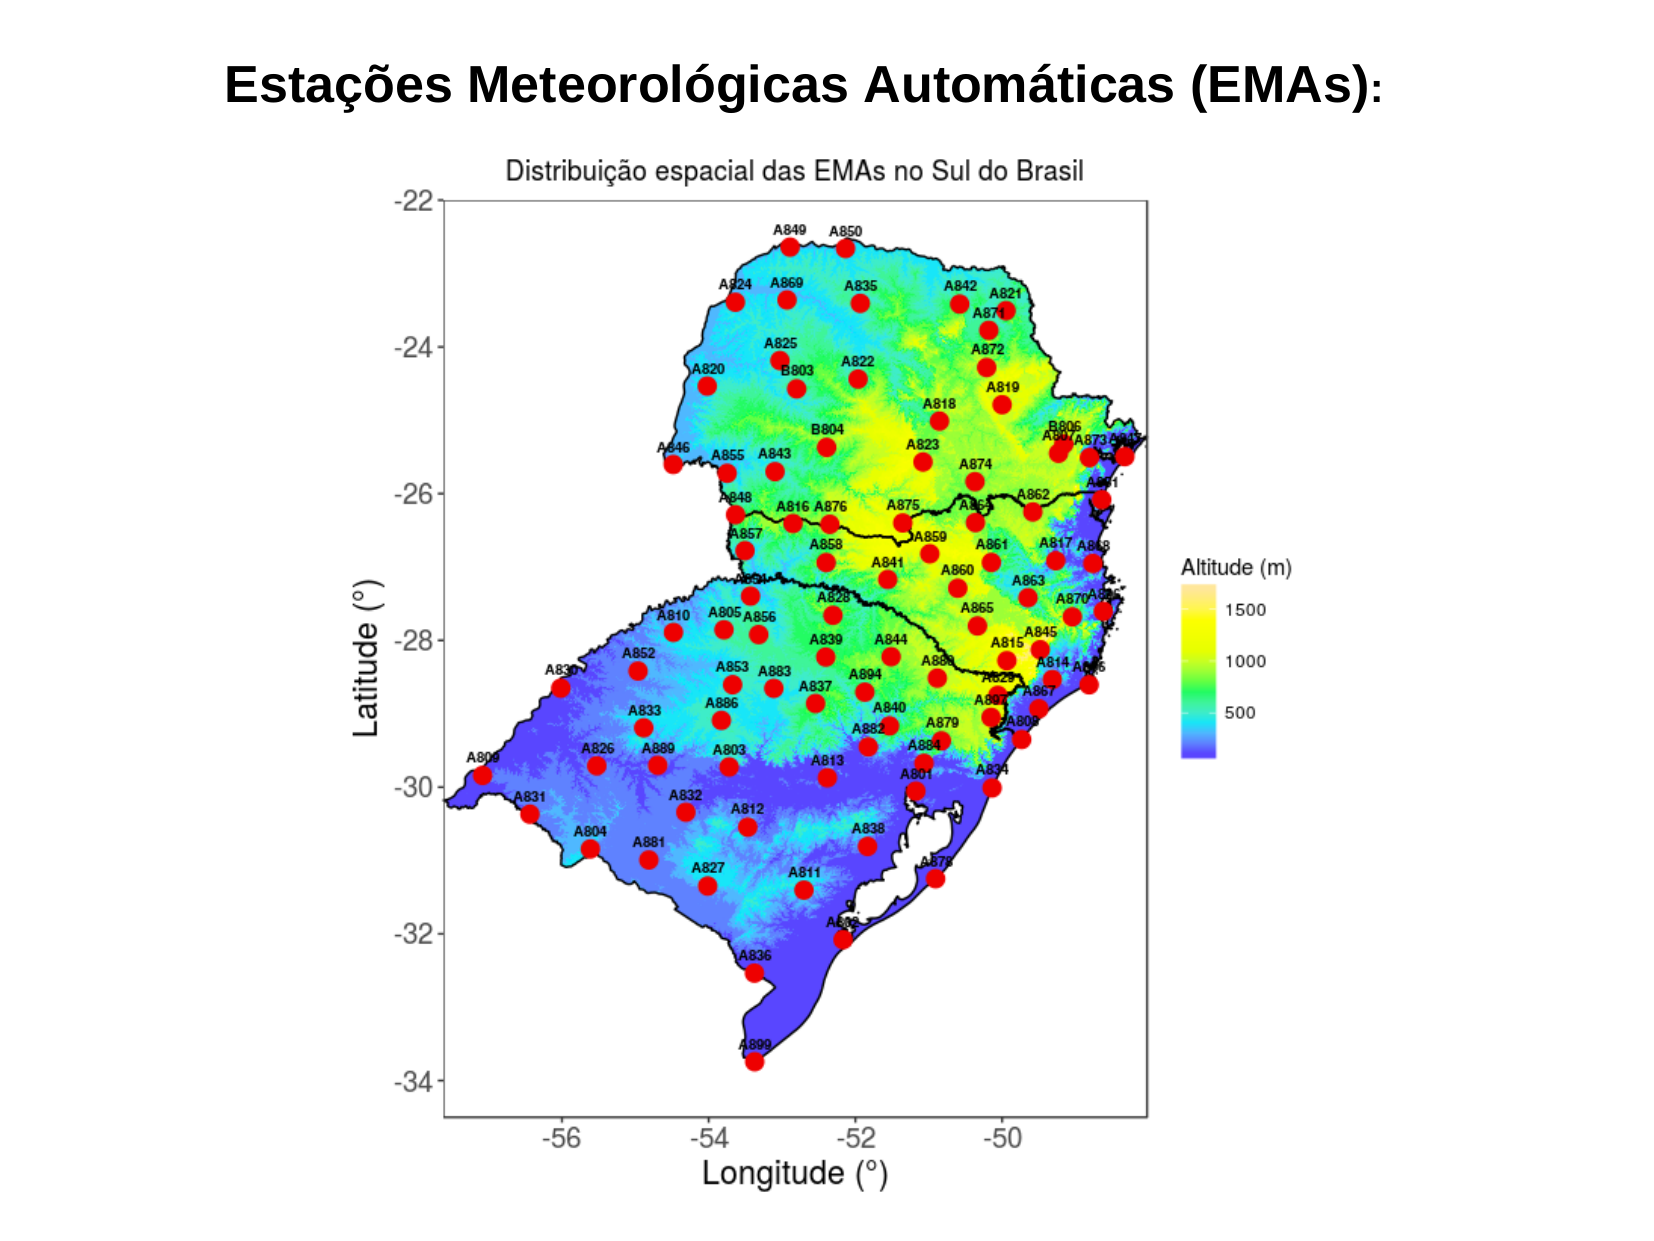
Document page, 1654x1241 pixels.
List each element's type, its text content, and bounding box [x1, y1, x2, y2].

picture [329, 150, 1302, 1201]
text_box Estações Meteorológicas Automáticas (EMAs): [134, 48, 1515, 151]
